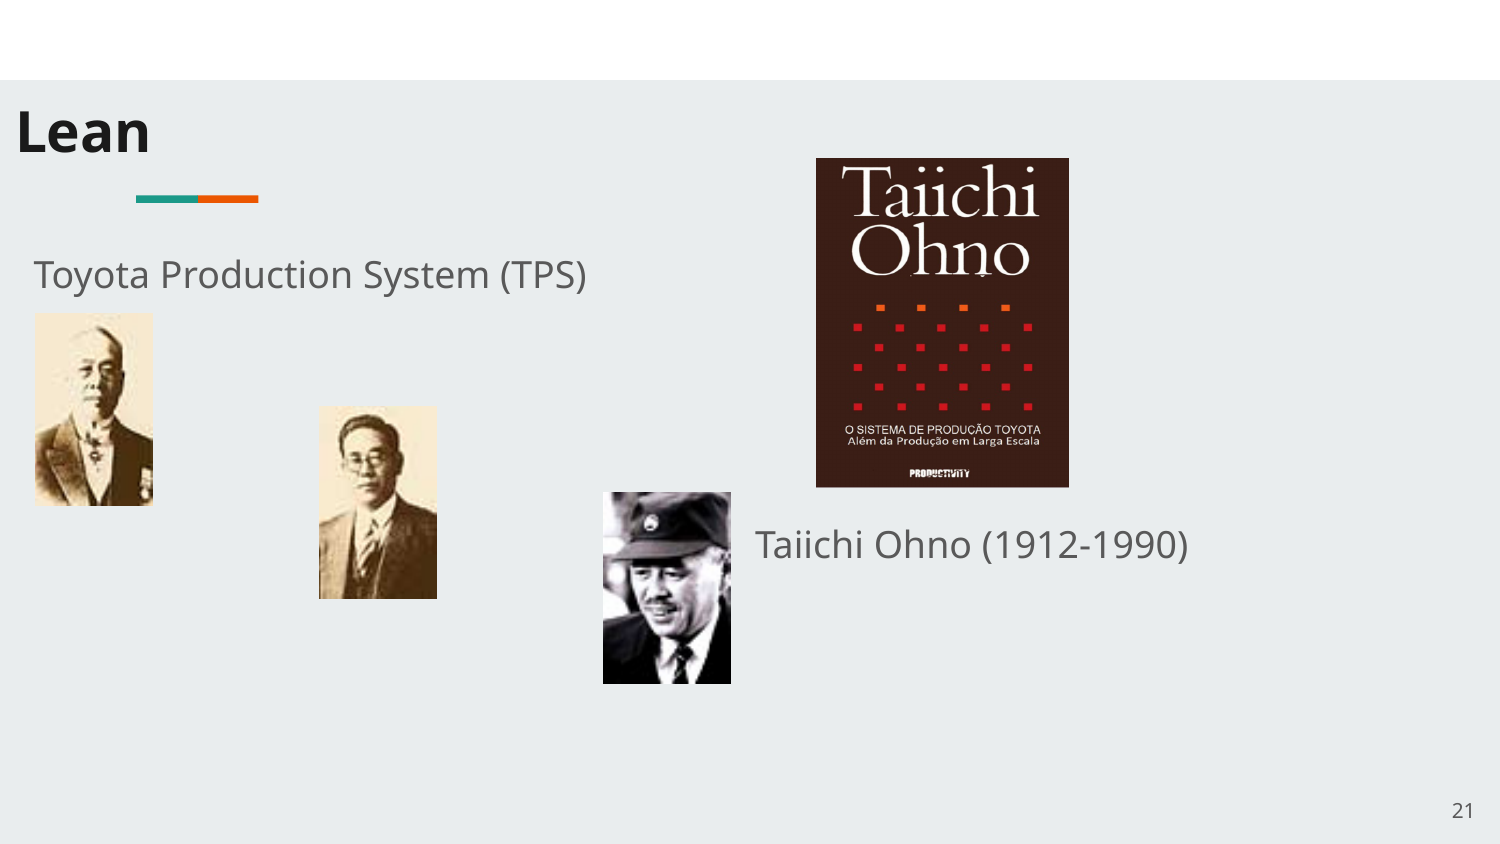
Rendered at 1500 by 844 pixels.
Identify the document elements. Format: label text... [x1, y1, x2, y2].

title Lean [0, 80, 1101, 181]
picture [319, 406, 437, 599]
picture [816, 158, 1069, 488]
picture [603, 492, 731, 684]
slide_number <number> [1400, 779, 1491, 844]
subtitle Toyota Production System (TPS) Taiichi Ohno (1912-1990) [18, 235, 1466, 787]
picture [35, 313, 153, 506]
